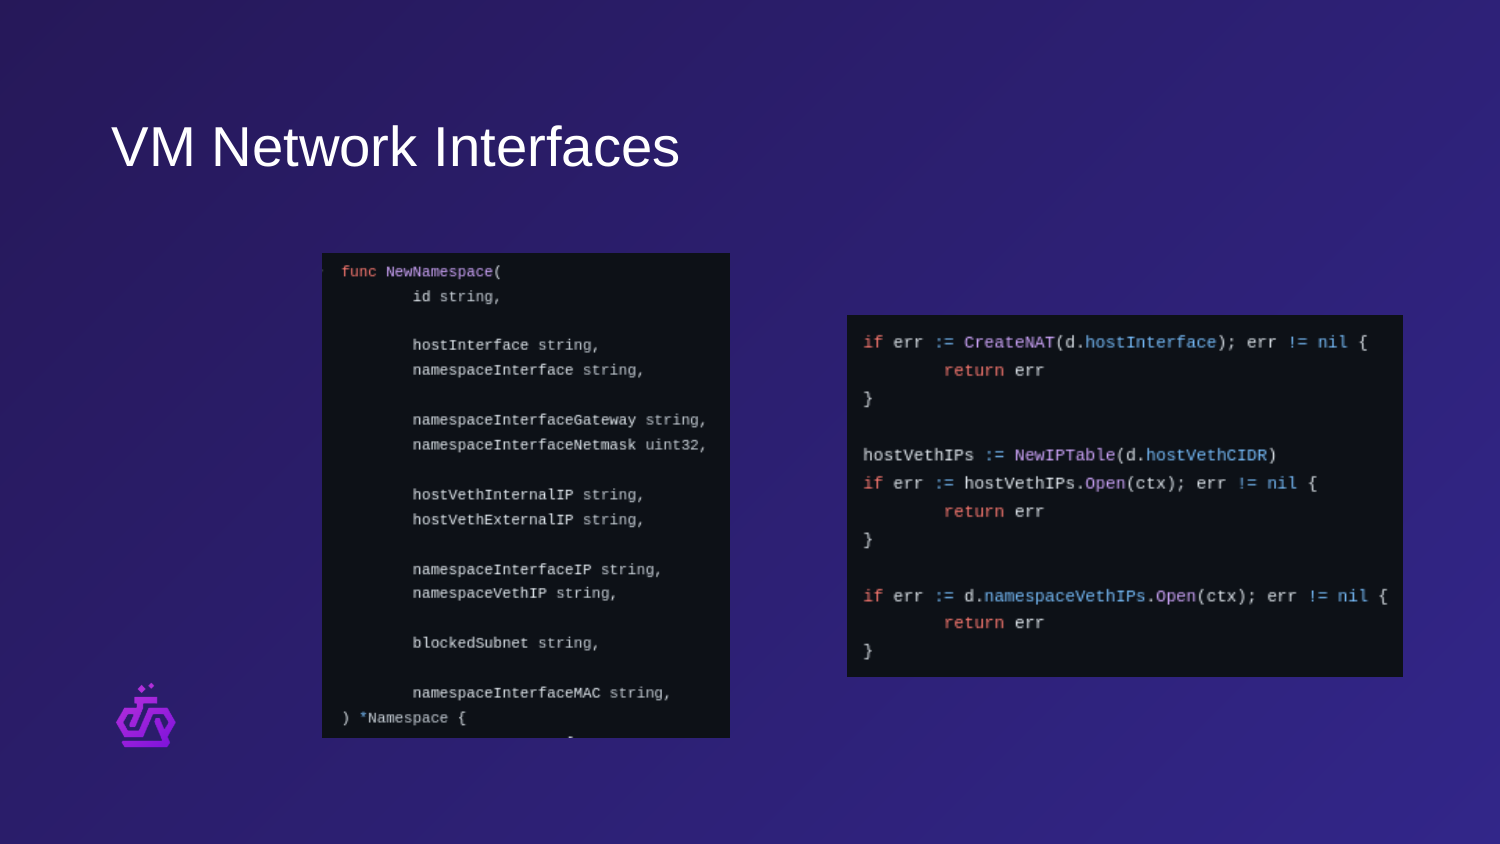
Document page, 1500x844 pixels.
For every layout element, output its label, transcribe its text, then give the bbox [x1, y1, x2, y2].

picture [847, 315, 1403, 677]
picture [322, 253, 730, 738]
picture [96, 661, 188, 773]
text_box VM Network Interfaces [96, 77, 1419, 210]
